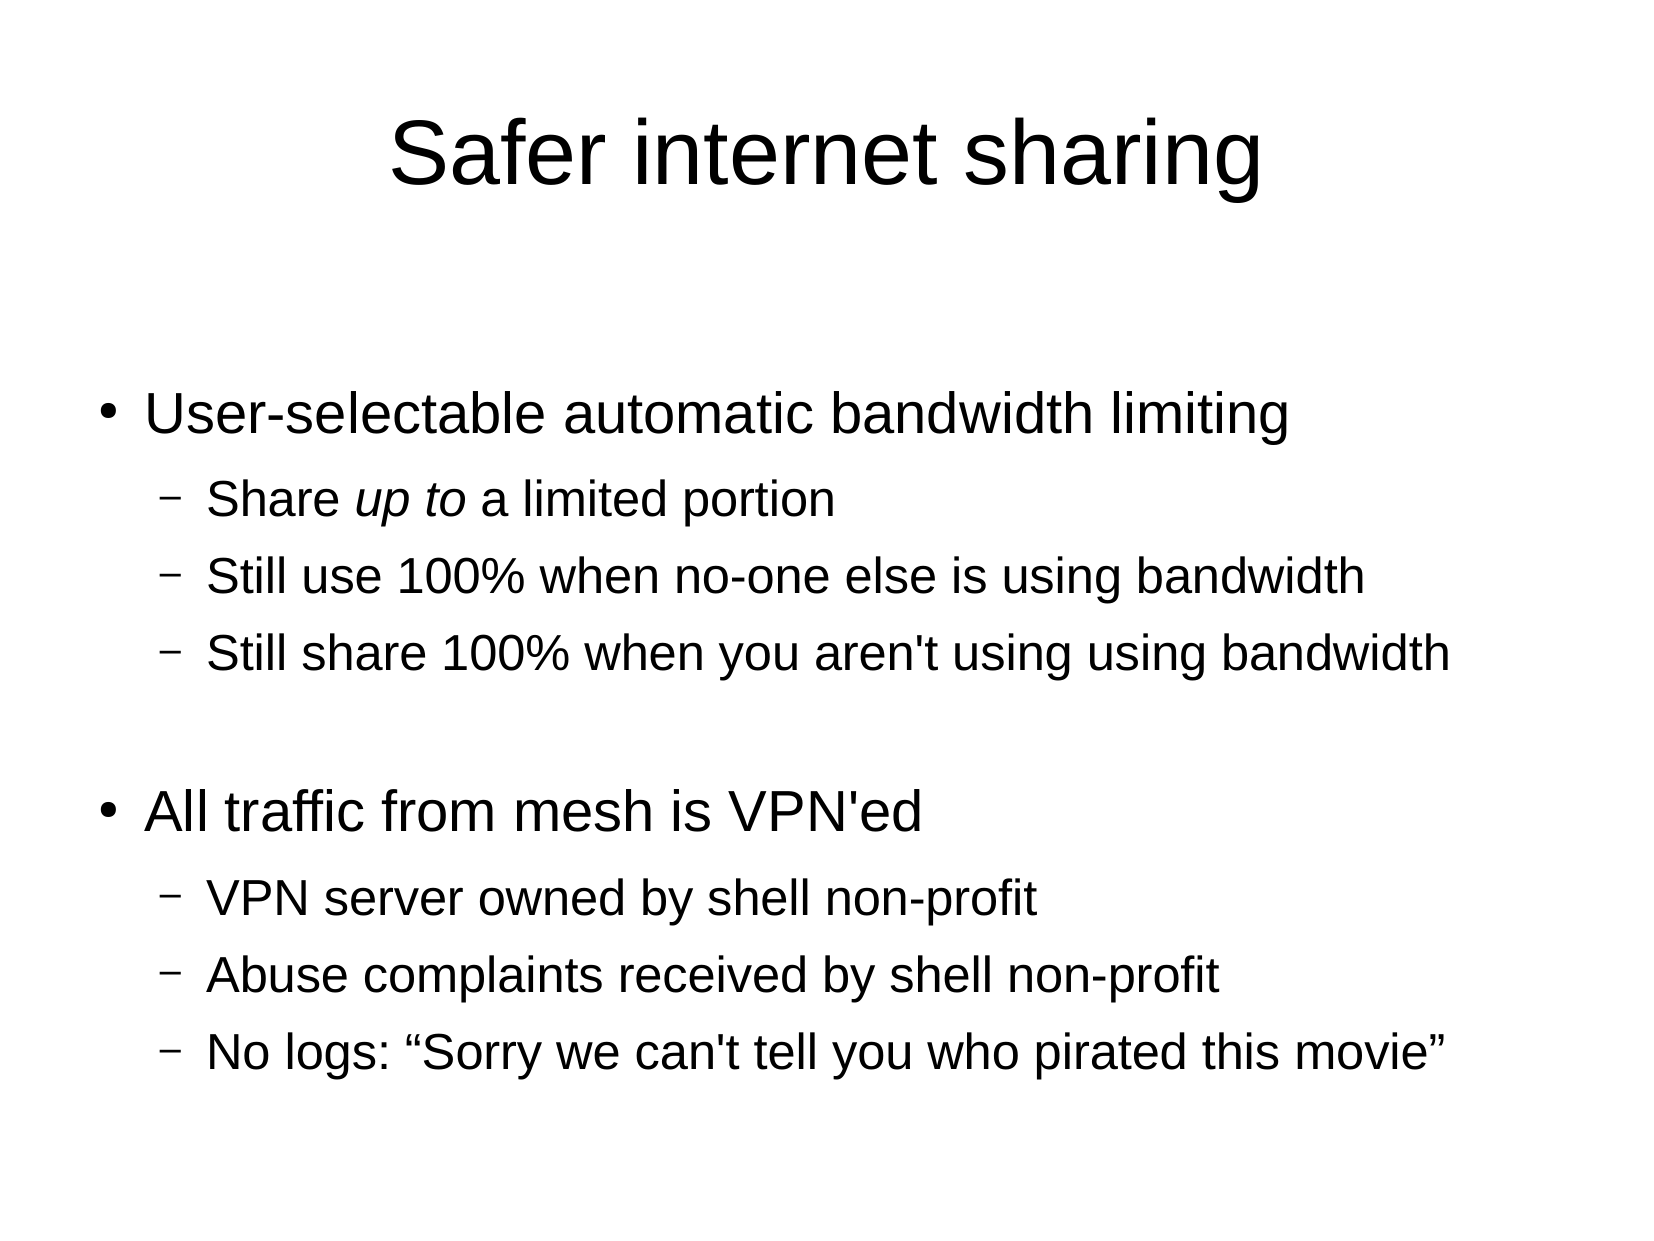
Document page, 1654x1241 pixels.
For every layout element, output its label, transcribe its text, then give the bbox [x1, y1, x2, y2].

title Safer internet sharing [82, 49, 1571, 257]
list User-selectable automatic bandwidth limiting Share up to a limited portion Still use 100% when no-one else is using bandwidth Still share 100% when you aren't using using bandwidth All traffic from mesh is VPN'ed VPN server owned by shell non-profit Abuse complaints received by shell non-profit No logs: “Sorry we can't tell you who pirated this movie” [82, 290, 1571, 1096]
